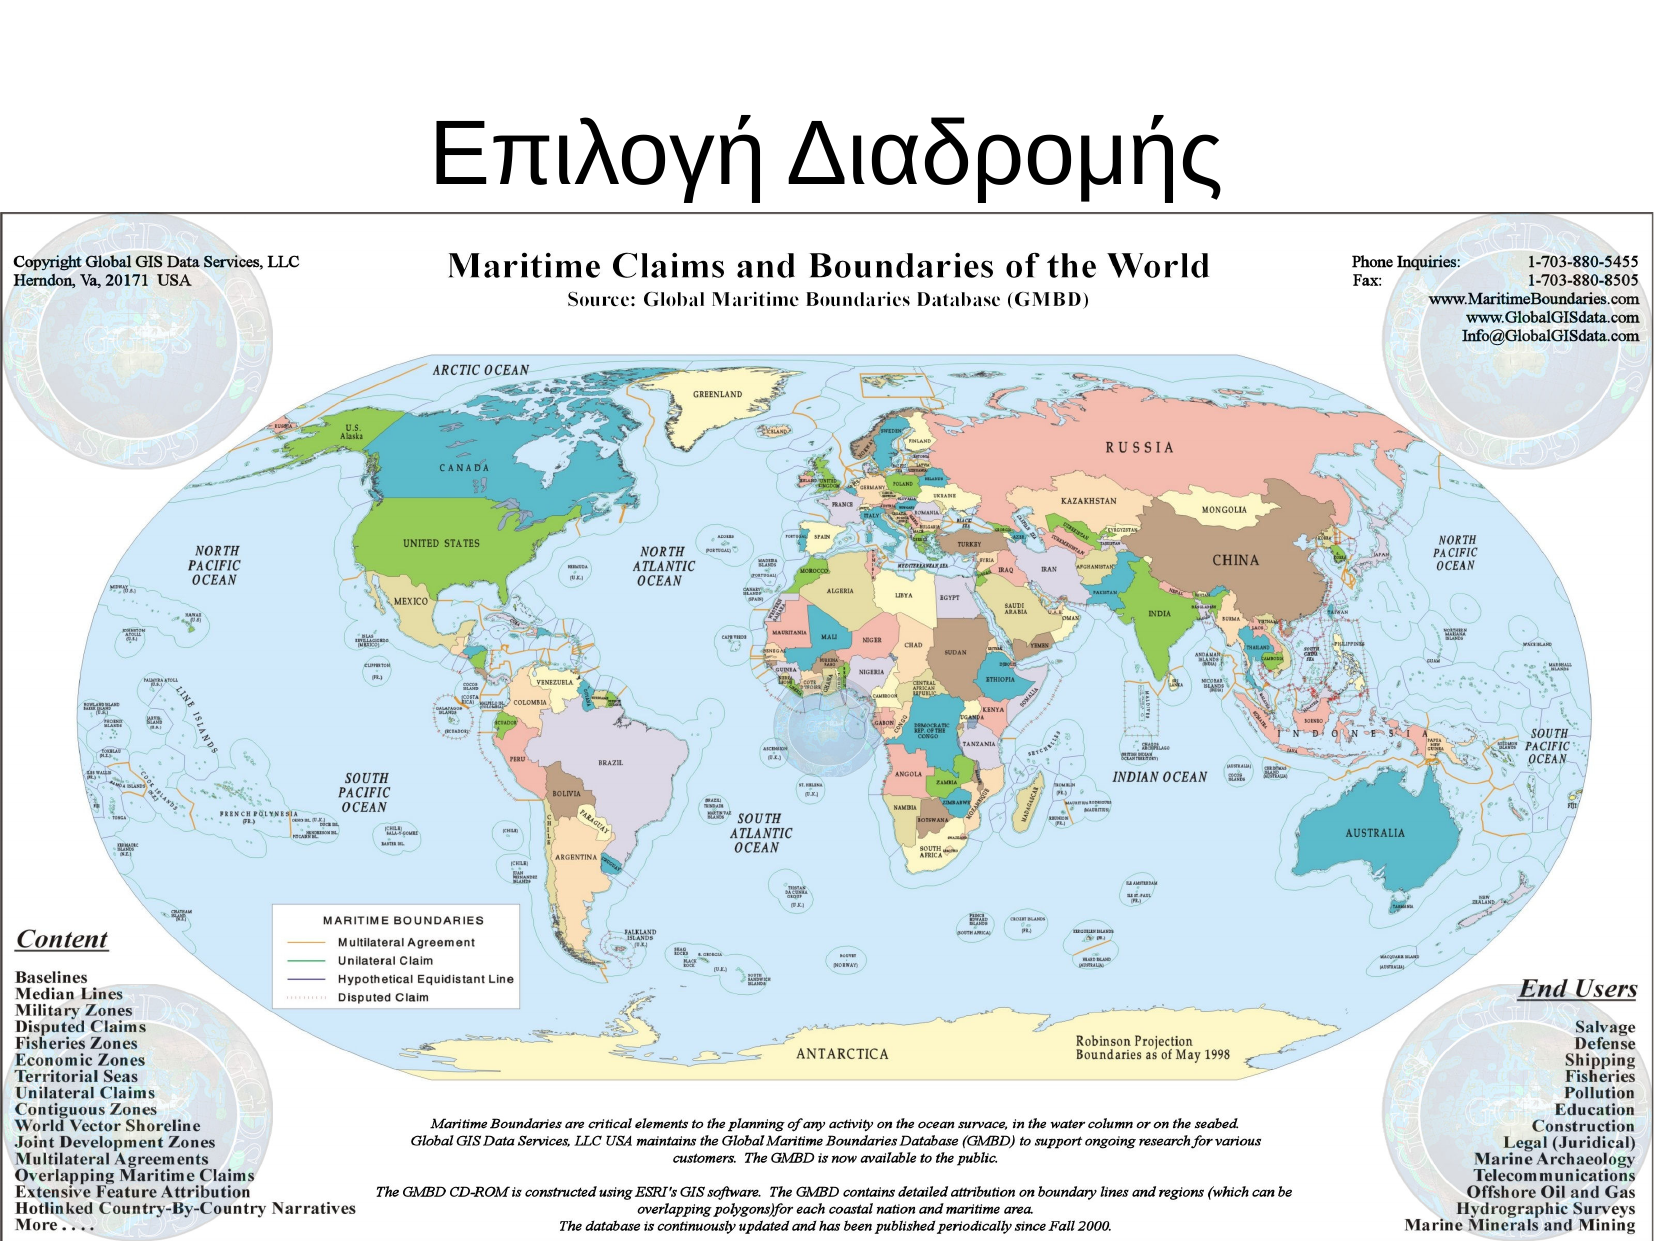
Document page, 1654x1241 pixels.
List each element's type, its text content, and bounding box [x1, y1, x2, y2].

title Επιλογή Διαδρομής [82, 49, 1571, 212]
picture [0, 212, 1654, 1241]
